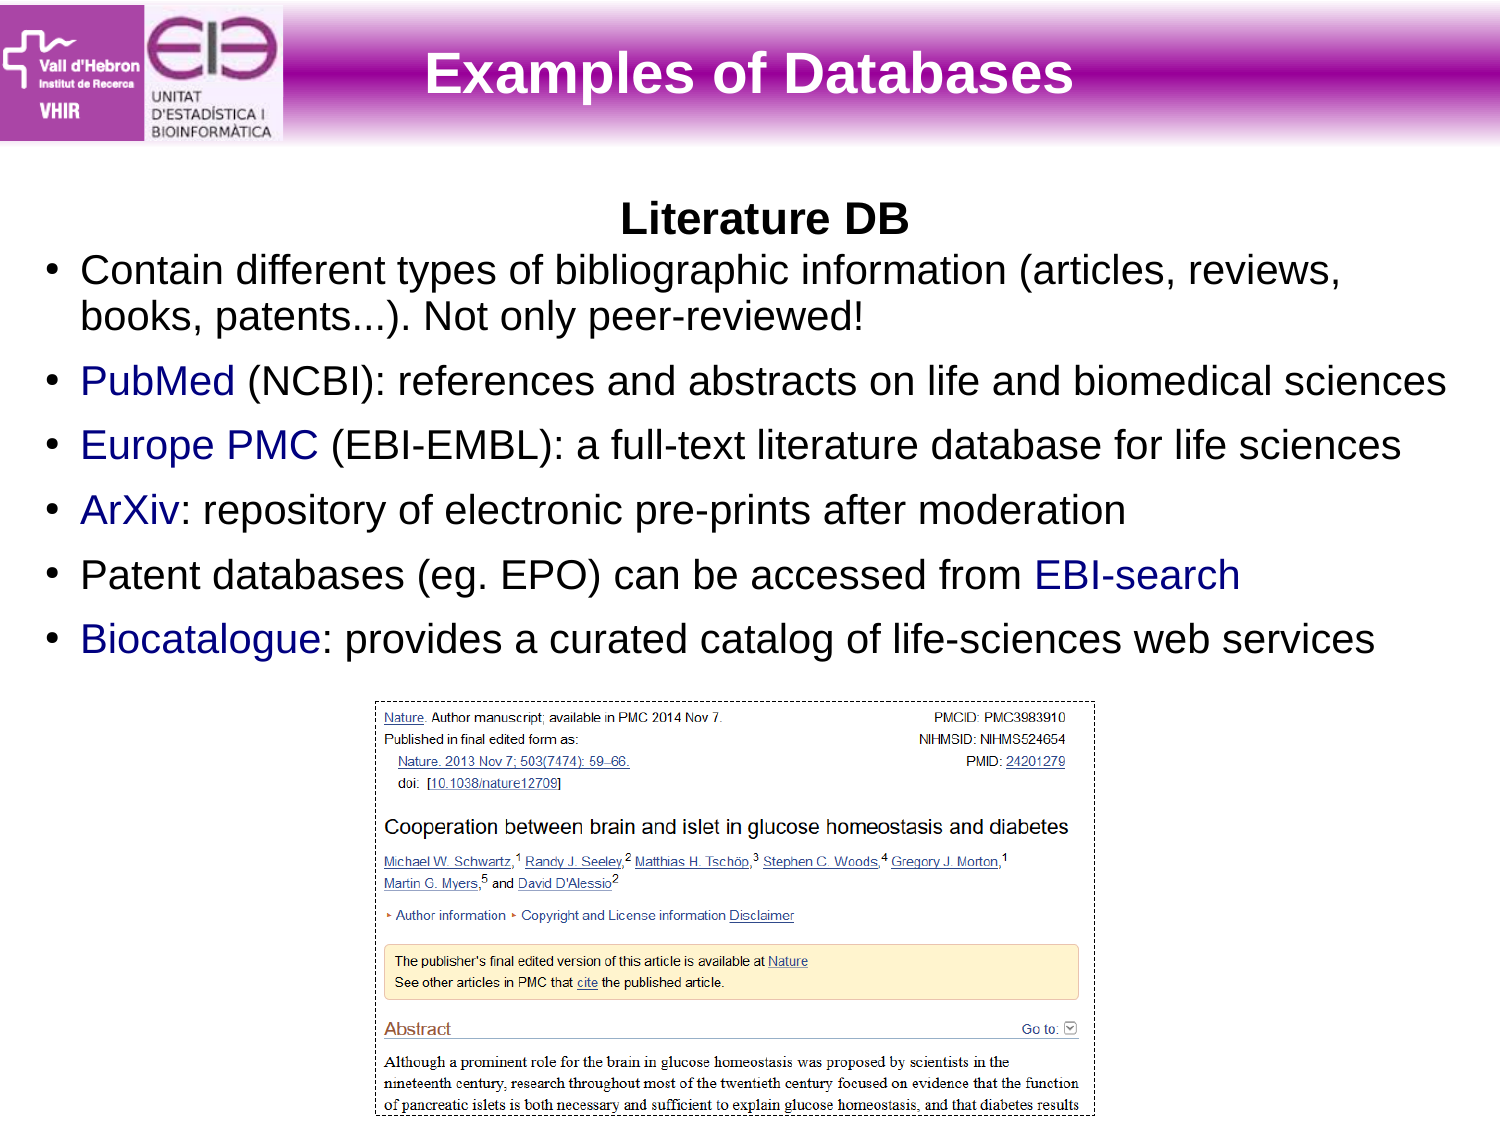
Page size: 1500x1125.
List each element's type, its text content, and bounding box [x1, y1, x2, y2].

picture [375, 701, 1095, 1116]
text_box Contain different types of bibliographic information (articles, reviews, books, patents...). Not only peer-reviewed! PubMed (NCBI): references and abstracts on life and biomedical sciences Europe PMC (EBI-EMBL): a full-text literature database for life sciences ArXiv: repository of electronic pre-prints after moderation Patent databases (eg. EPO) can be accessed from EBI-search Biocatalogue: provides a curated catalog of life-sciences web services [30, 239, 1486, 878]
text_box Literature DB [605, 159, 1006, 306]
text_box Examples of Databases [0, 0, 1500, 148]
picture [0, 5, 284, 141]
